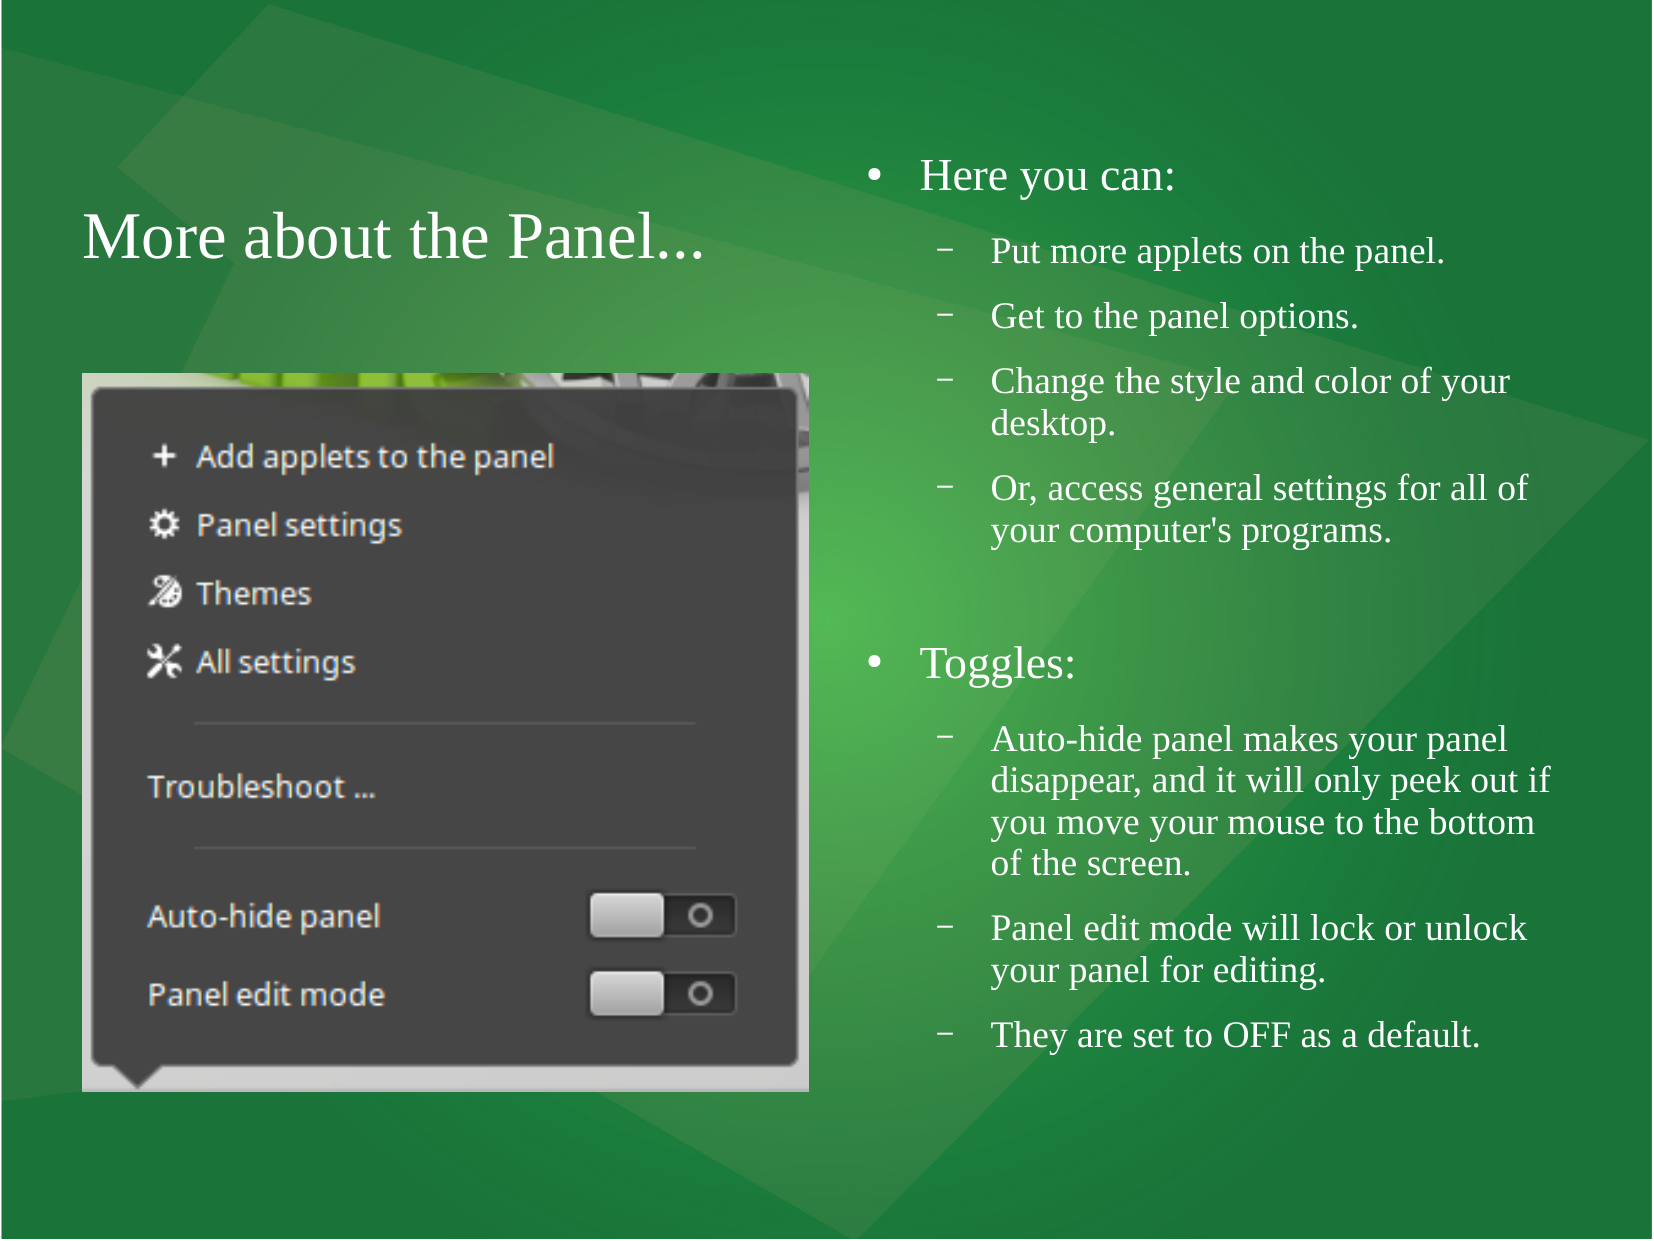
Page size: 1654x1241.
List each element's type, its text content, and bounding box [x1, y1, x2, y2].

list Here you can: Put more applets on the panel. Get to the panel options. Change the style and color of your desktop. Or, access general settings for all of your computer's programs. [848, 150, 1576, 637]
picture [0, 0, 1652, 1241]
title More about the Panel... [82, 132, 1571, 340]
list Toggles: Auto-hide panel makes your panel disappear, and it will only peek out if you move your mouse to the bottom of the screen. Panel edit mode will lock or unlock your panel for editing. They are set to OFF as a default. [848, 637, 1576, 1088]
